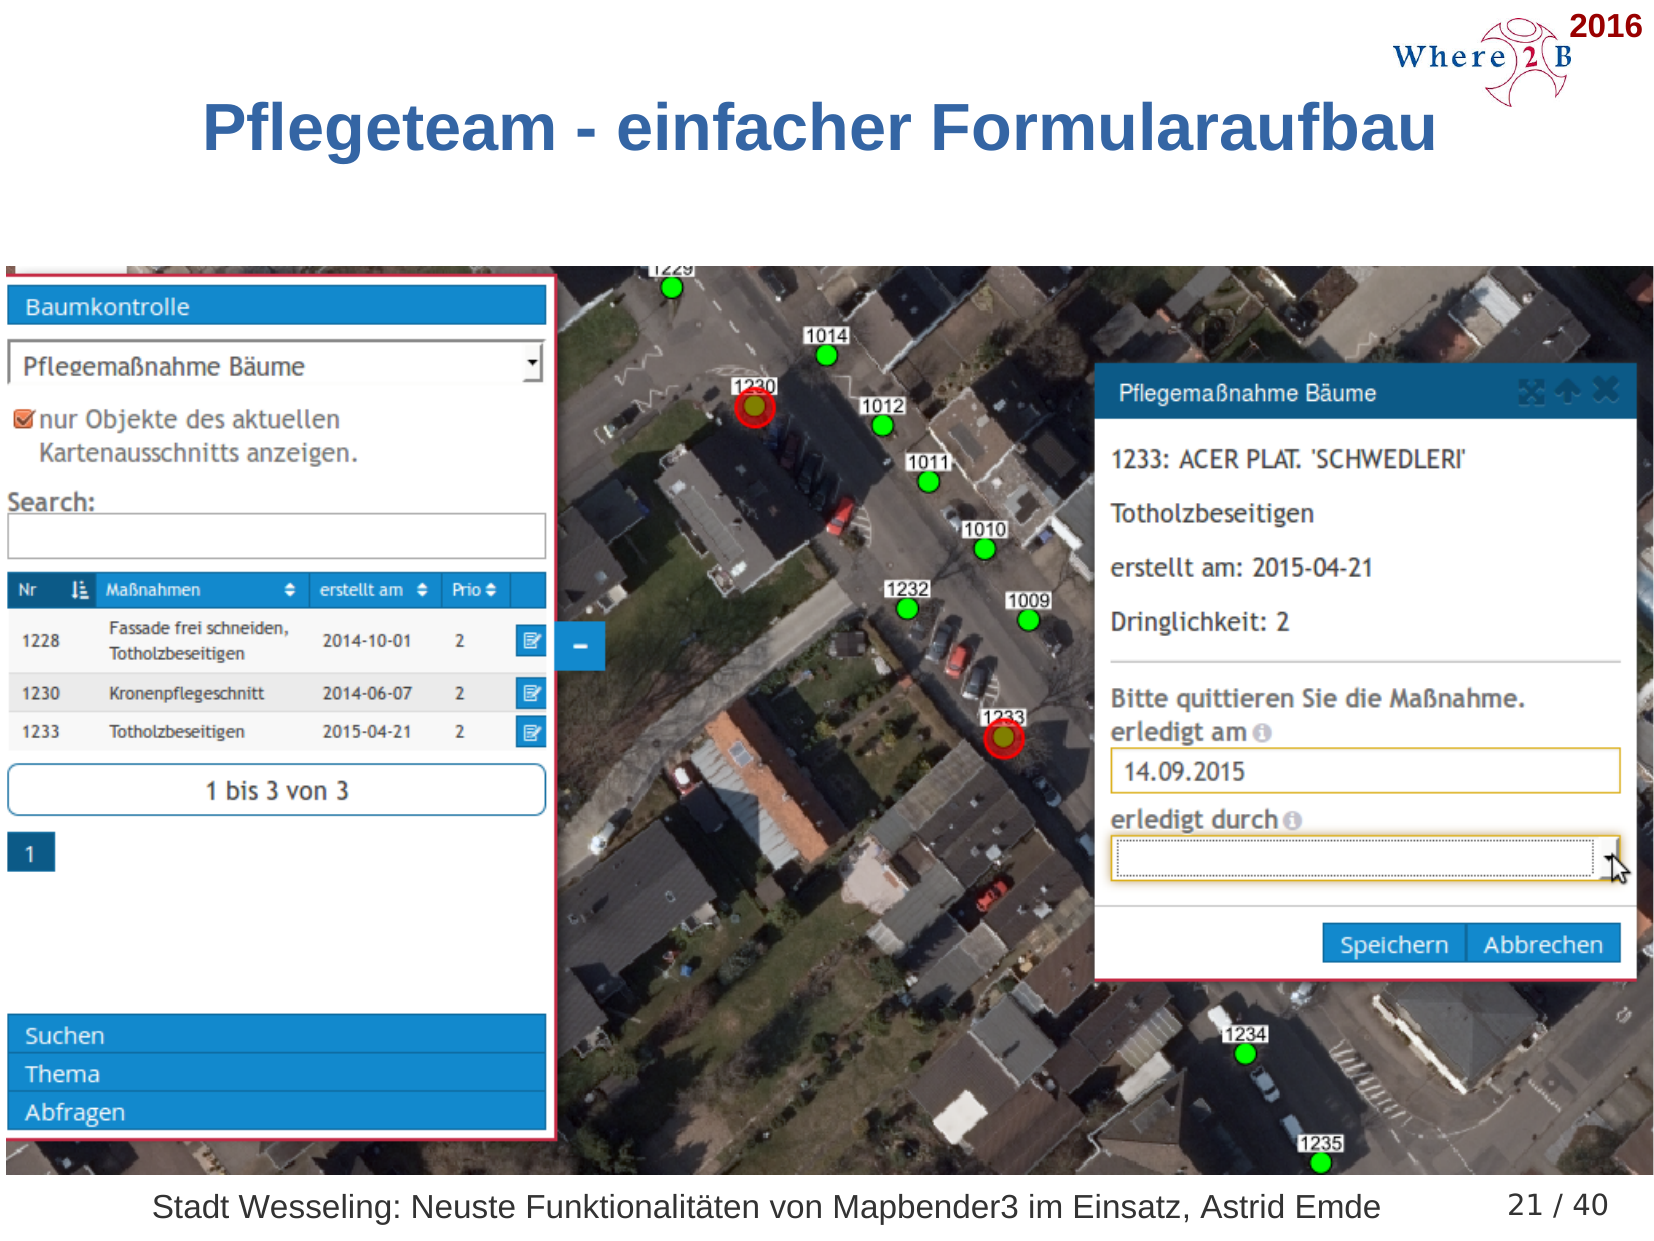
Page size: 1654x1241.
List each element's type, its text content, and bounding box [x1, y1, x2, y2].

title Pflegeteam - einfacher Formularaufbau [76, 53, 1565, 201]
picture [1393, 18, 1571, 107]
picture [6, 266, 1654, 1175]
